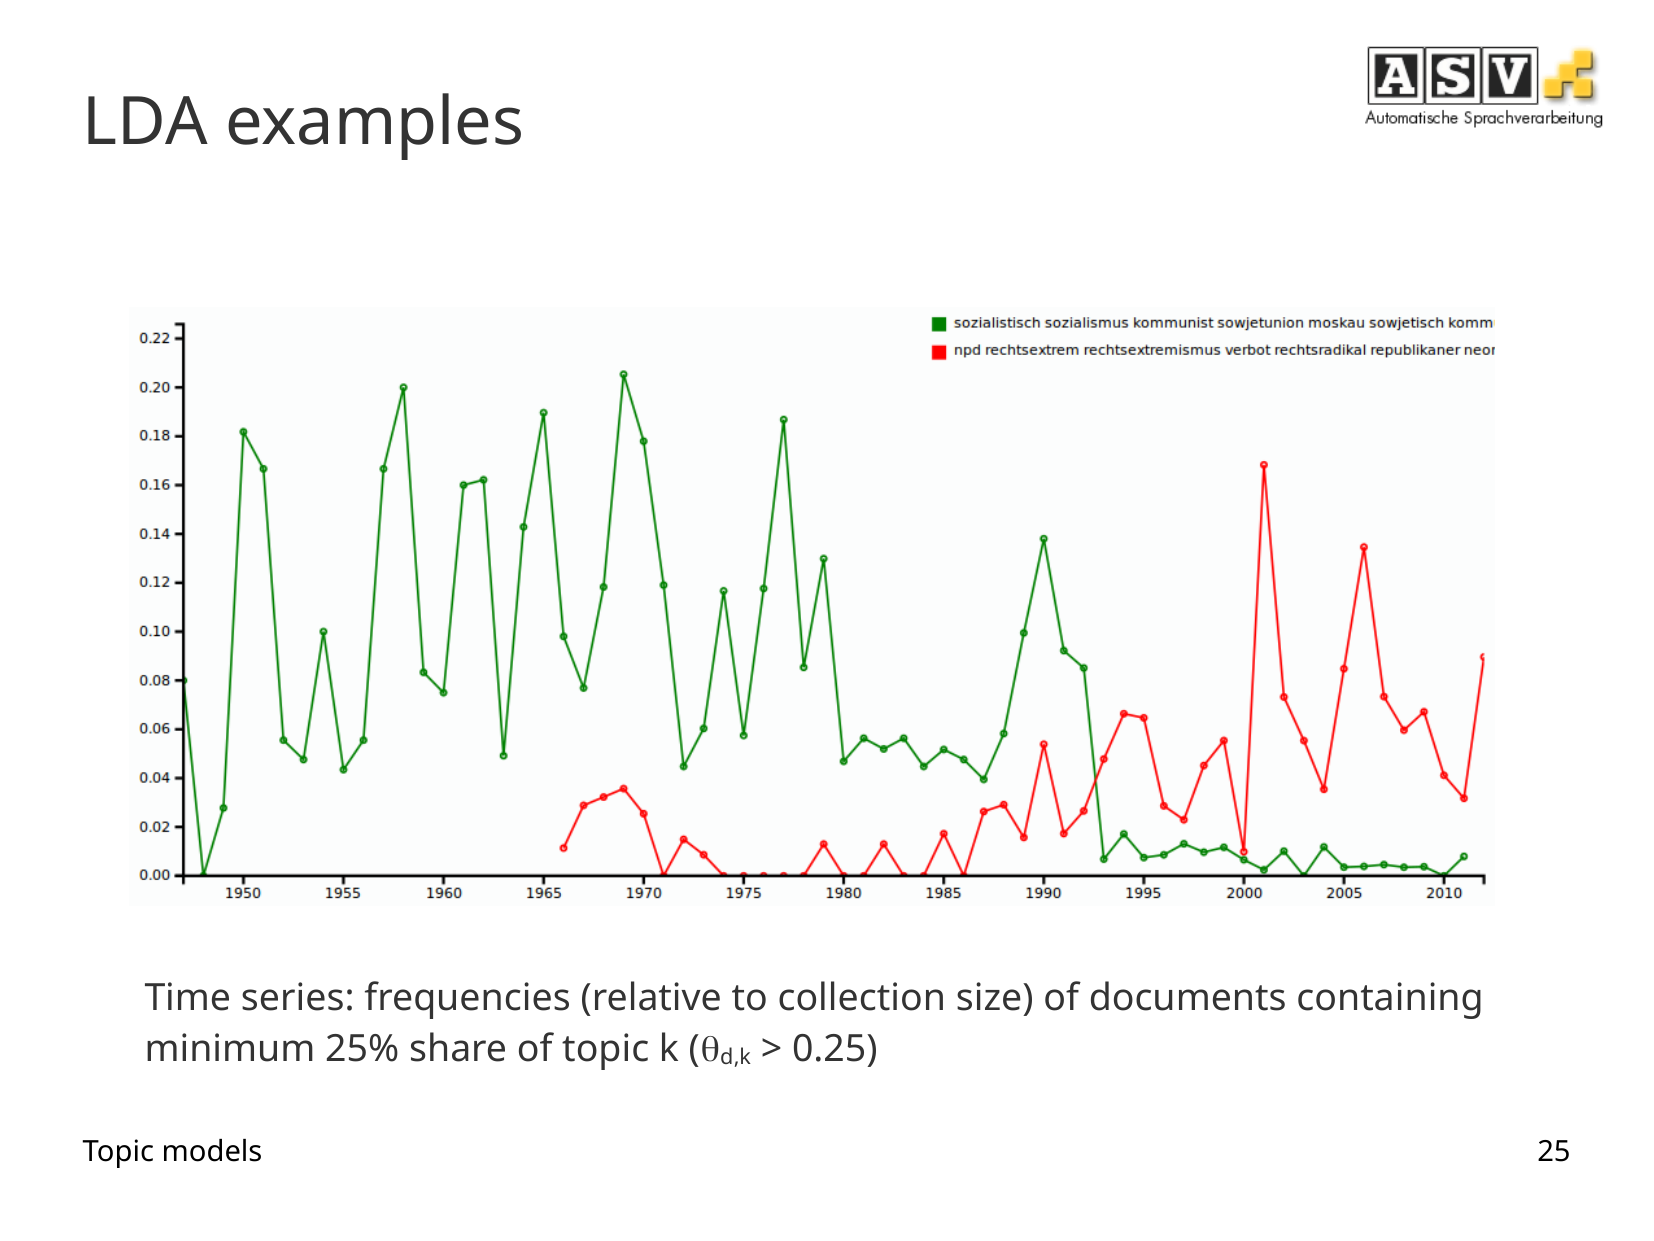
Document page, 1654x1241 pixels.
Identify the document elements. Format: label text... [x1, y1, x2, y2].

picture [129, 307, 1495, 906]
picture [1364, 43, 1605, 129]
text_box Time series: frequencies (relative to collection size) of documents containing minimum 25% share of topic k (d,k > 0.25) [129, 962, 1630, 1087]
title LDA examples [82, 49, 1347, 189]
